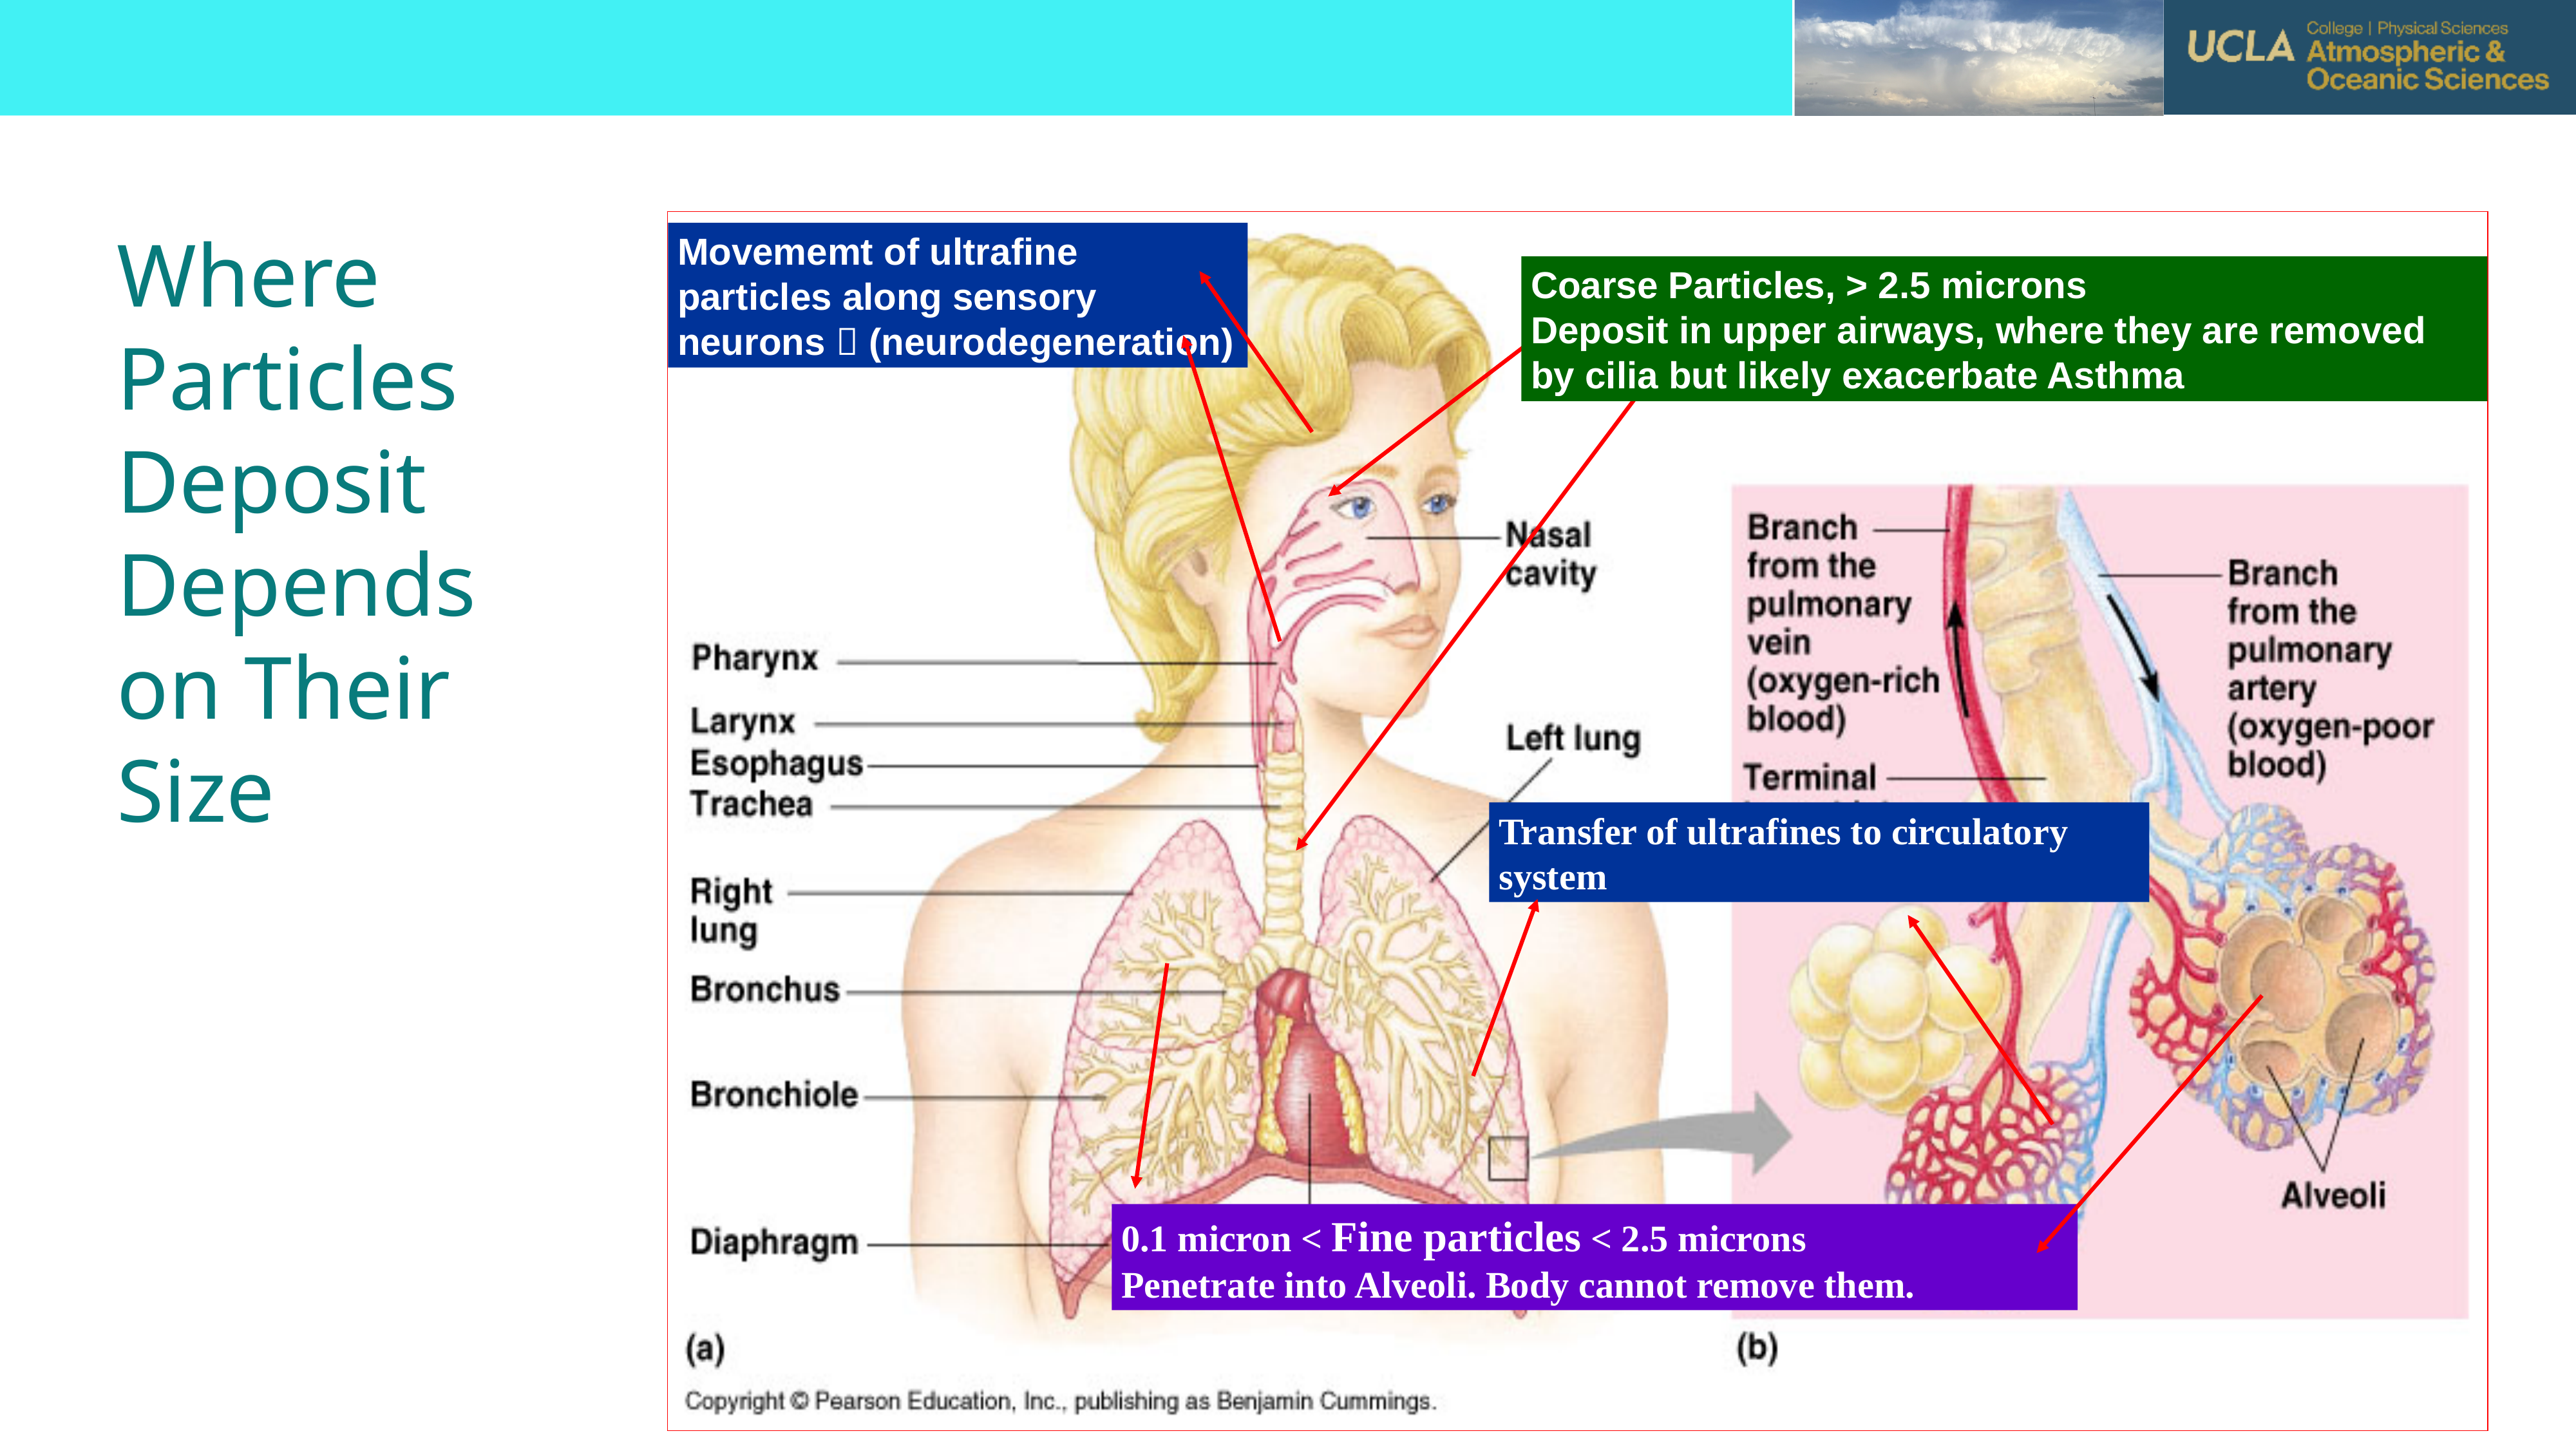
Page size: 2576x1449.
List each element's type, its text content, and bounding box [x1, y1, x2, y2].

text_box 0.1 micron < Fine particles < 2.5 microns Penetrate into Alveoli. Body cannot remove them. [1112, 1204, 2078, 1311]
picture [1794, 0, 2576, 116]
text_box Transfer of ultrafines to circulatory system [1489, 802, 2150, 902]
title Where Particles Deposit Depends on Their Size [107, 216, 489, 421]
picture [668, 212, 2488, 1430]
text_box Movememt of ultrafine particles along sensory neurons  (neurodegeneration) [668, 222, 1248, 368]
text_box Coarse Particles, > 2.5 microns Deposit in upper airways, where they are removed by cilia but likely exacerbate Asthma [1521, 256, 2488, 401]
